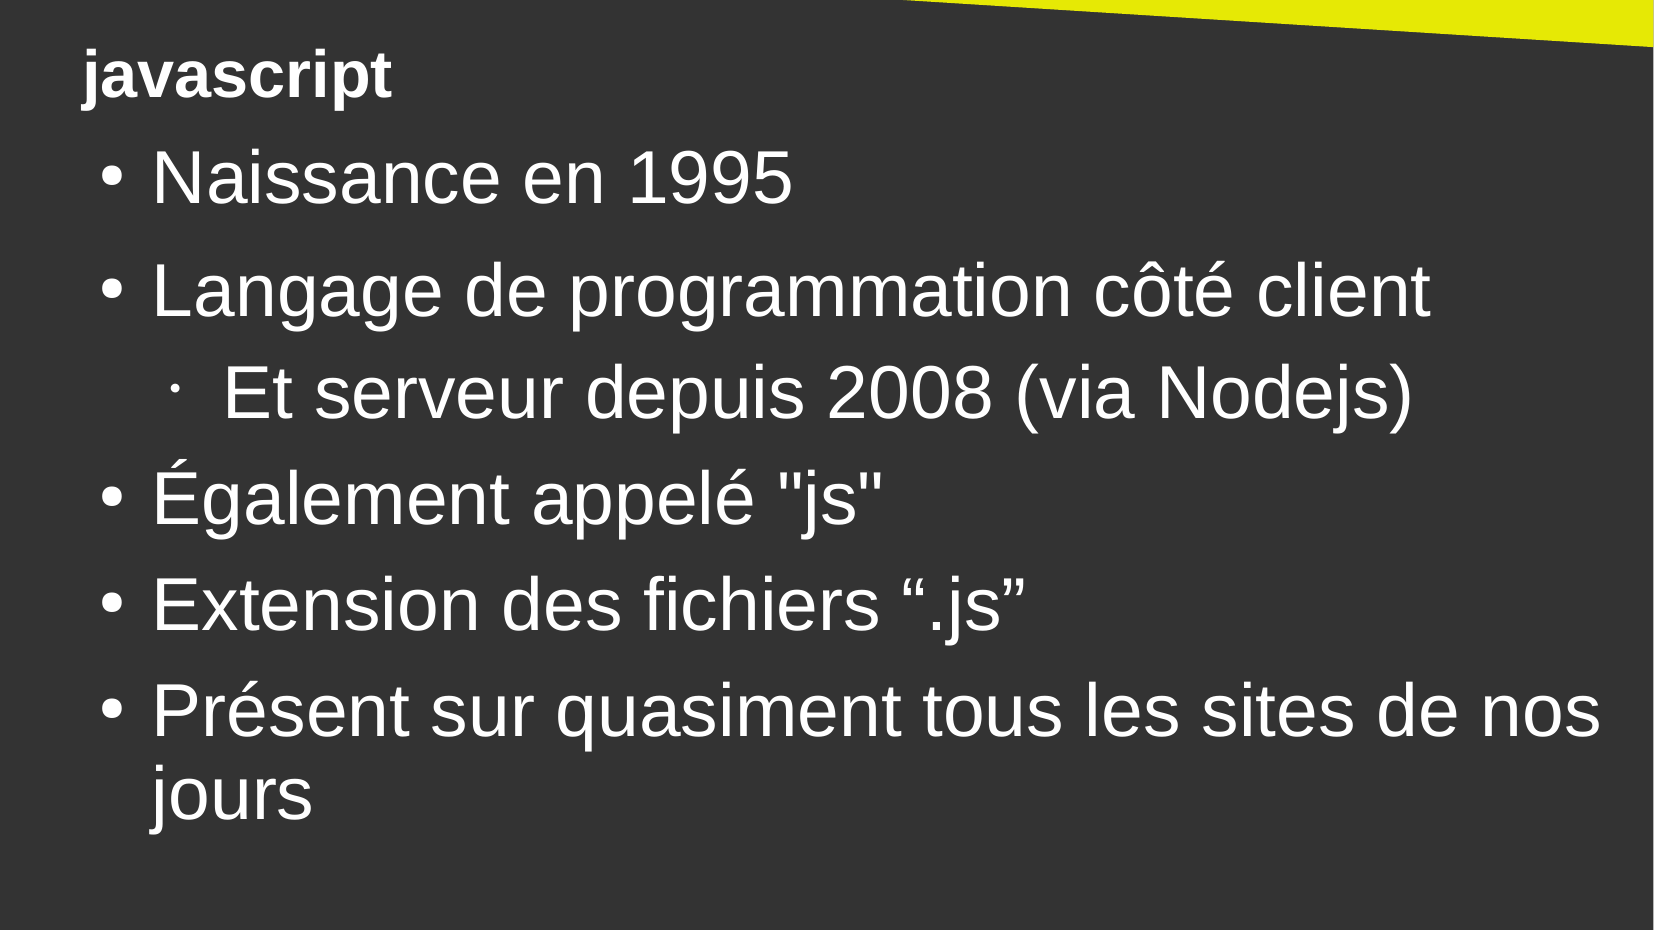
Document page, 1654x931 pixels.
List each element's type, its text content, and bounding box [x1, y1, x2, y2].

list Naissance en 1995 Langage de programmation côté client Et serveur depuis 2008 (via Nodejs) Également appelé "js" Extension des fichiers “.js” Présent sur quasiment tous les sites de nos jours [80, 135, 1620, 851]
title javascript [82, 37, 1571, 114]
text_box [903, 0, 1654, 48]
